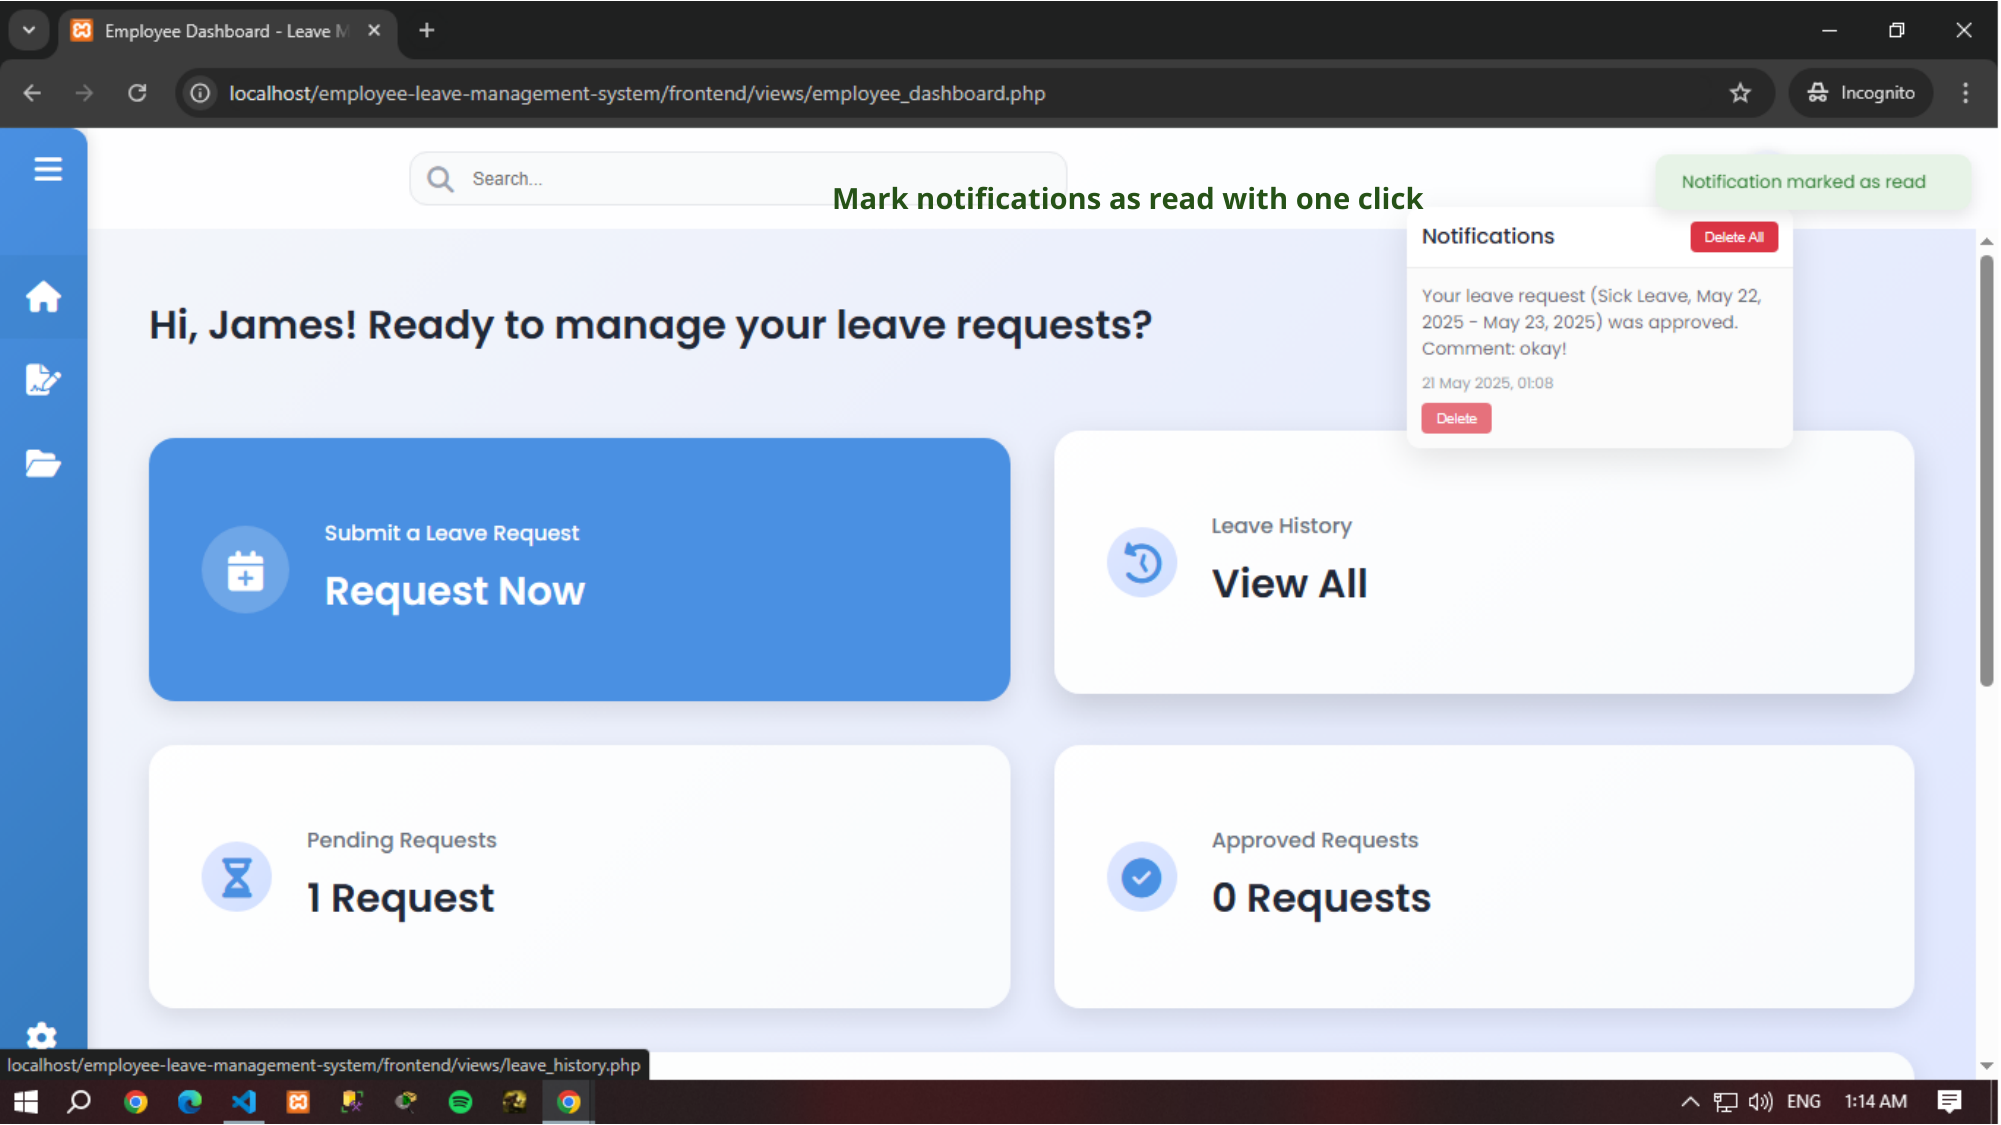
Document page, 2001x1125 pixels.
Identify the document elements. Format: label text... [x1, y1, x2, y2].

text_box Mark notifications as read with one click [817, 172, 1602, 224]
picture [0, 1, 2000, 1124]
